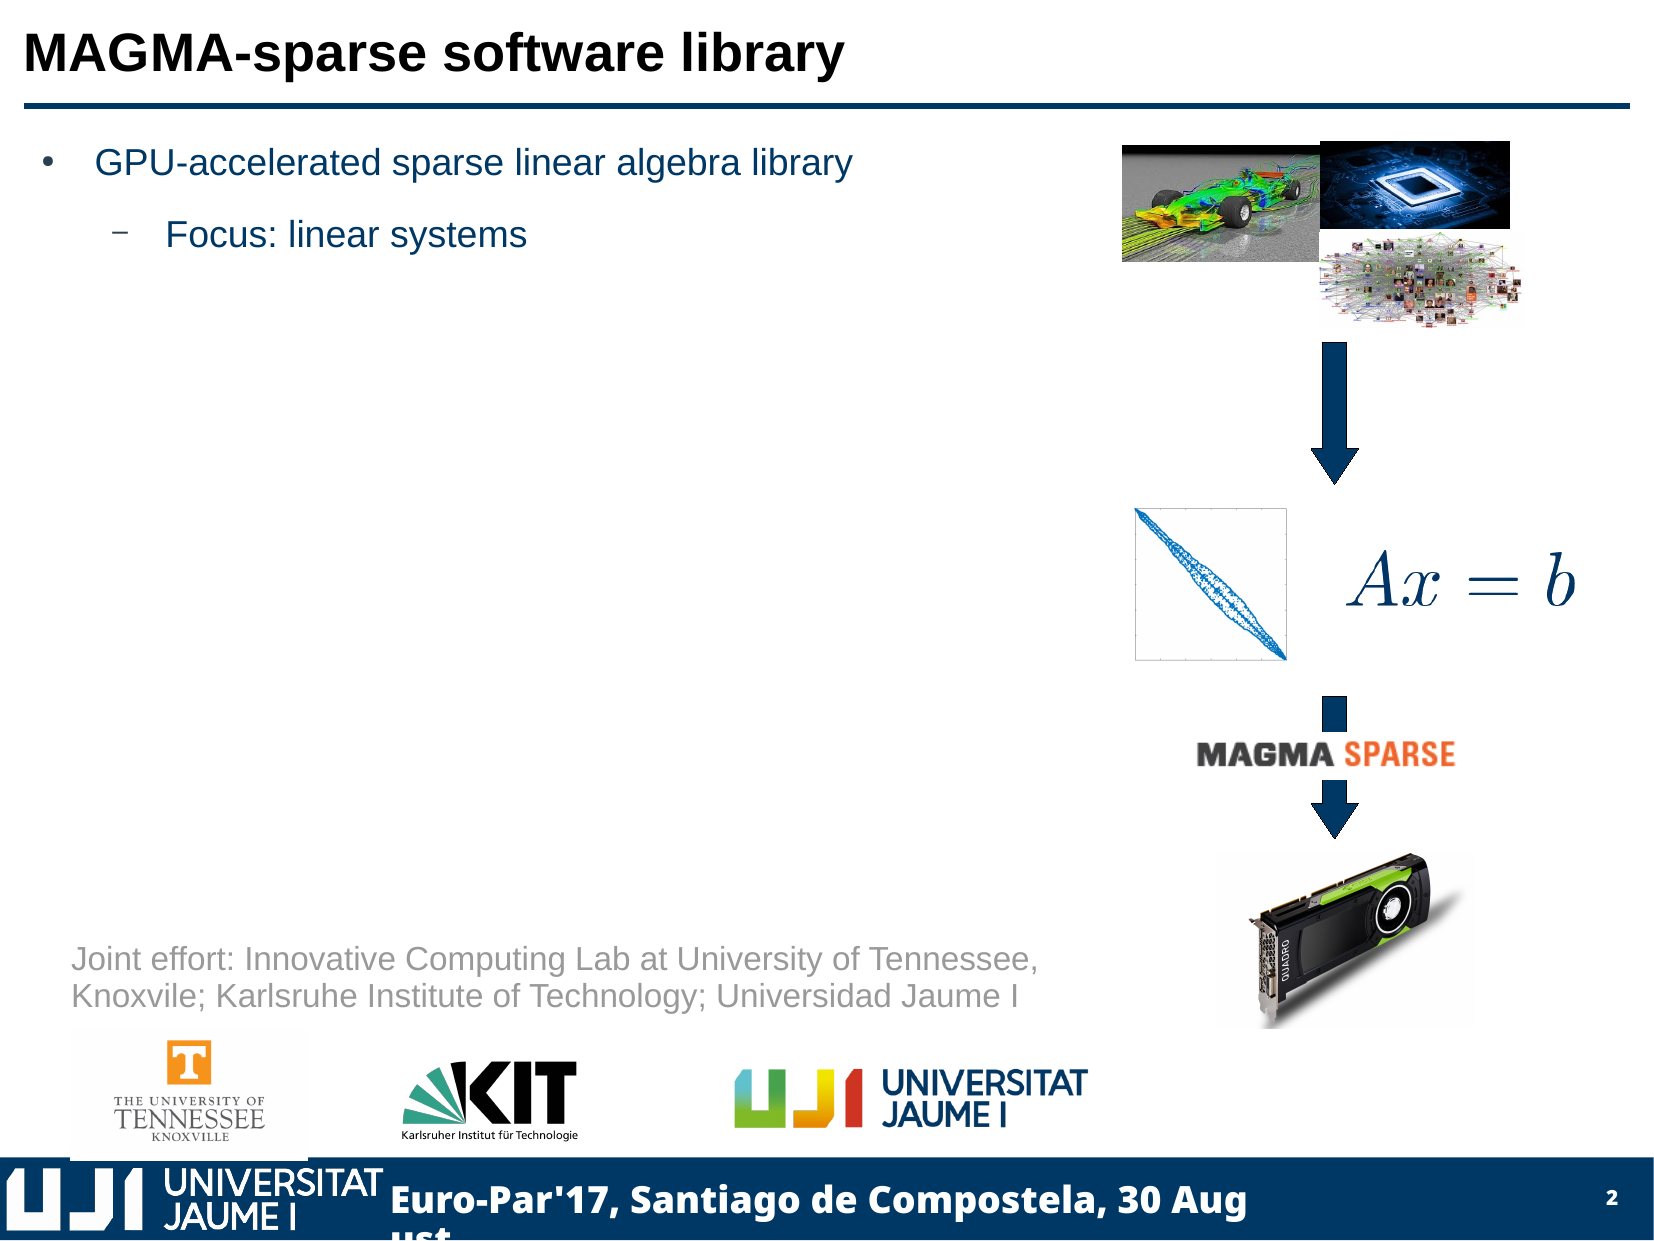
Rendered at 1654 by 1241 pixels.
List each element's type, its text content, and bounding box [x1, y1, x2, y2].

picture [1134, 507, 1288, 662]
picture [1216, 851, 1475, 1029]
picture [0, 1027, 390, 1241]
text_box Joint effort: Innovative Computing Lab at University of Tennessee, Knoxvile; Karlsruhe Institute of Technology; Universidad Jaume I [20, 933, 1099, 1028]
text_box [1322, 696, 1347, 732]
picture [1346, 550, 1575, 606]
picture [401, 1057, 579, 1146]
text_box [1311, 780, 1359, 839]
picture [1189, 732, 1465, 780]
list GPU-accelerated sparse linear algebra library Focus: linear systems [23, 141, 1040, 721]
title MAGMA-sparse software library [23, 0, 1630, 107]
picture [1122, 141, 1524, 328]
text_box [1311, 342, 1359, 485]
picture [732, 1062, 1094, 1132]
